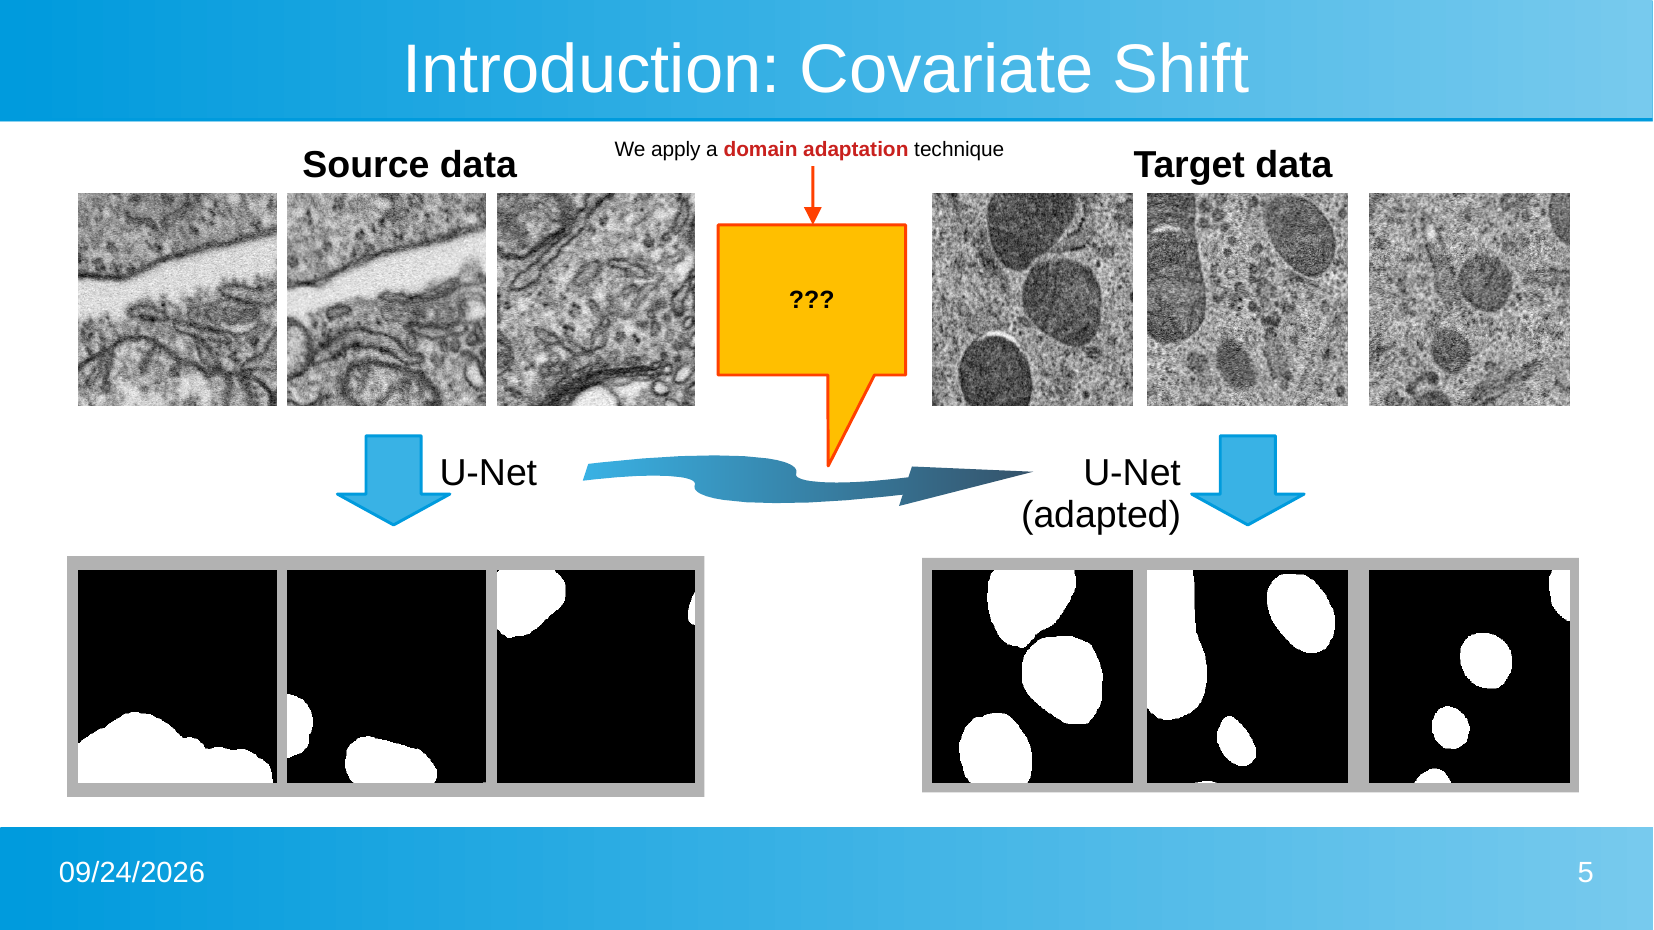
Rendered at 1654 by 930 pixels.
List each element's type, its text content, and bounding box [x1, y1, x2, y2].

picture [932, 570, 1133, 783]
text_box [1220, 435, 1305, 525]
text_box [67, 556, 705, 797]
picture [1147, 570, 1348, 783]
picture [497, 570, 695, 783]
picture [287, 194, 486, 406]
text_box [582, 455, 1034, 506]
text_box U-Net (adapted) [1006, 444, 1220, 557]
text_box U-Net [424, 444, 553, 502]
picture [78, 193, 277, 406]
picture [932, 193, 1133, 406]
text_box We apply a domain adaptation technique [599, 130, 1050, 169]
picture [287, 570, 486, 783]
text_box ??? [718, 224, 906, 466]
picture [1369, 570, 1570, 783]
picture [1369, 193, 1570, 406]
text_box Source data [287, 136, 532, 194]
text_box [922, 557, 1579, 793]
picture [1147, 194, 1348, 406]
picture [497, 193, 695, 406]
title Introduction: Covariate Shift [58, 29, 1594, 108]
text_box Target data [1118, 136, 1382, 194]
picture [78, 570, 277, 783]
text_box [337, 435, 436, 525]
